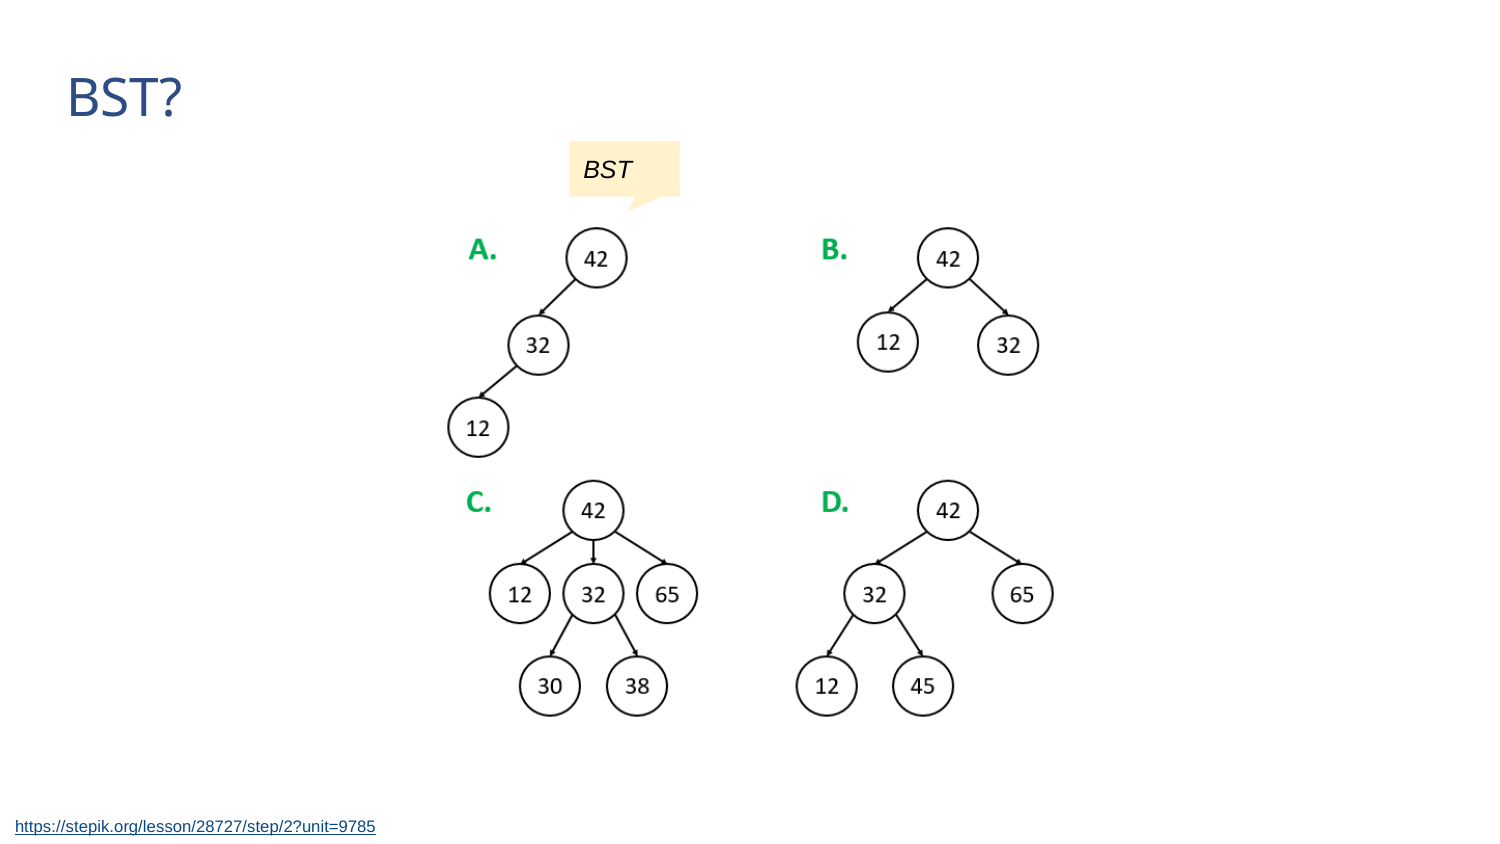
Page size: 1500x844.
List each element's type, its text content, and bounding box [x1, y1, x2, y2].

picture [439, 222, 1061, 725]
title BST? [51, 48, 1449, 142]
text_box https://stepik.org/lesson/28727/step/2?unit=9785 [0, 801, 493, 844]
text_box BST [568, 140, 681, 214]
